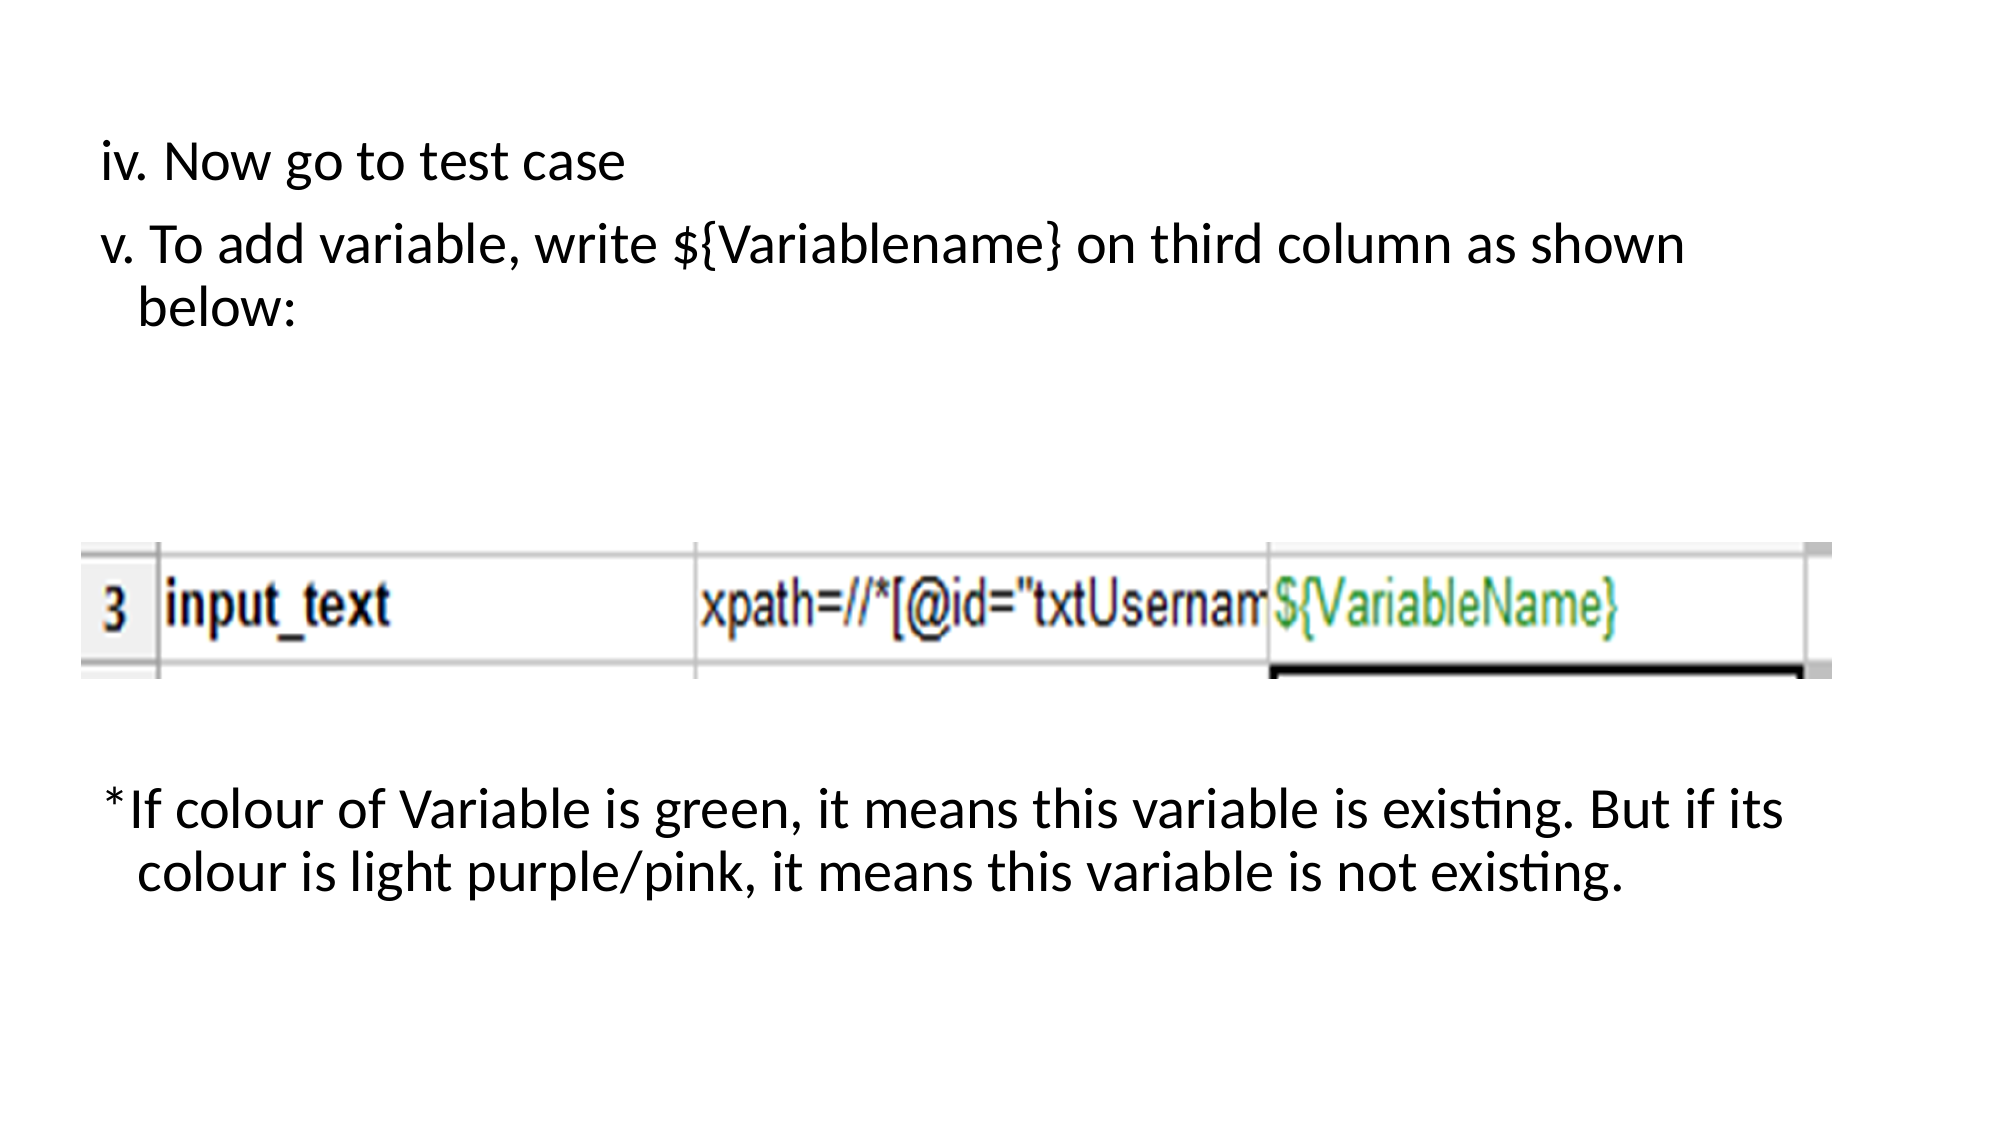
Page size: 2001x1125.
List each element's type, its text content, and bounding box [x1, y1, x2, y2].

list iv. Now go to test case v. To add variable, write ${Variablename} on third column as shown below: *If colour of Variable is green, it means this variable is existing. But if its colour is light purple/pink, it means this variable is not existing. [47, 122, 1863, 1014]
picture [81, 542, 1832, 680]
